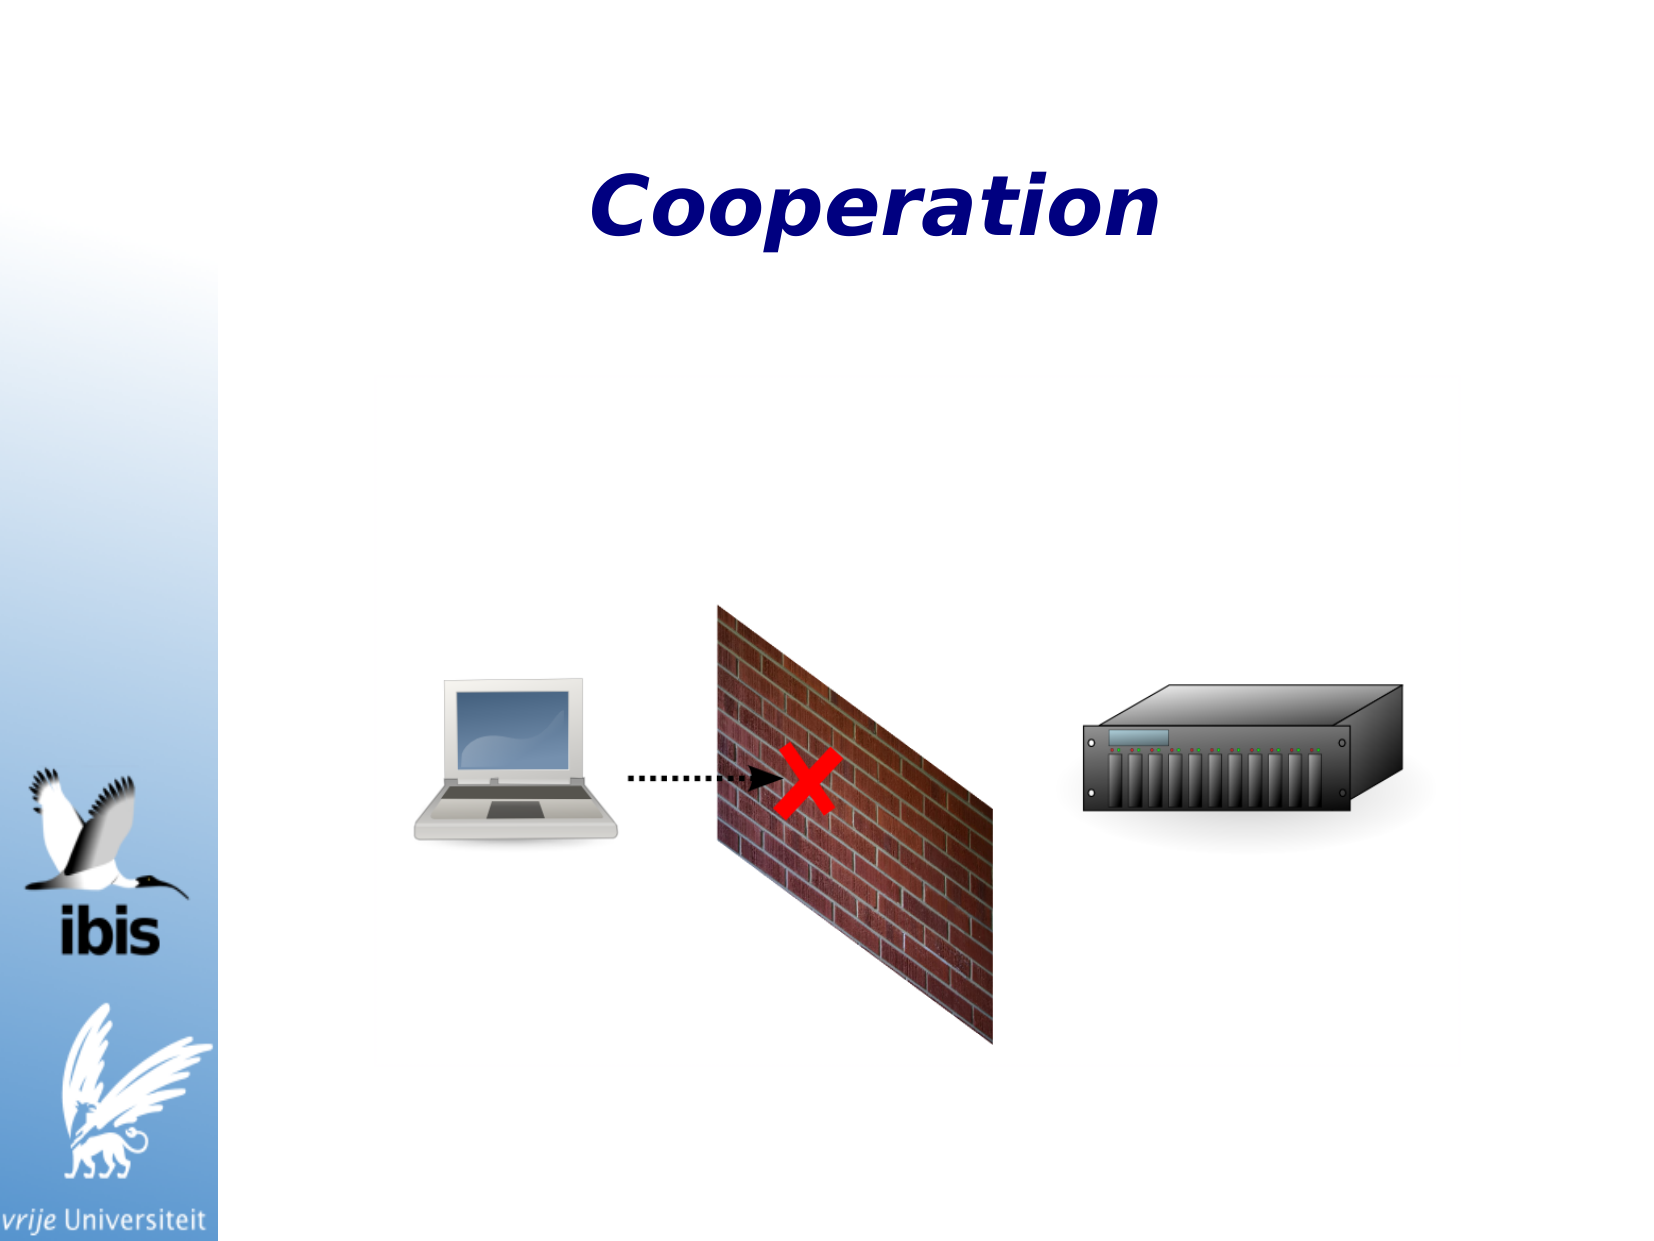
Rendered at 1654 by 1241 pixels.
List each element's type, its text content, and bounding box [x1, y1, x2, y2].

title Cooperation [219, 102, 1534, 311]
picture [0, 0, 218, 1241]
picture [374, 375, 1461, 1067]
